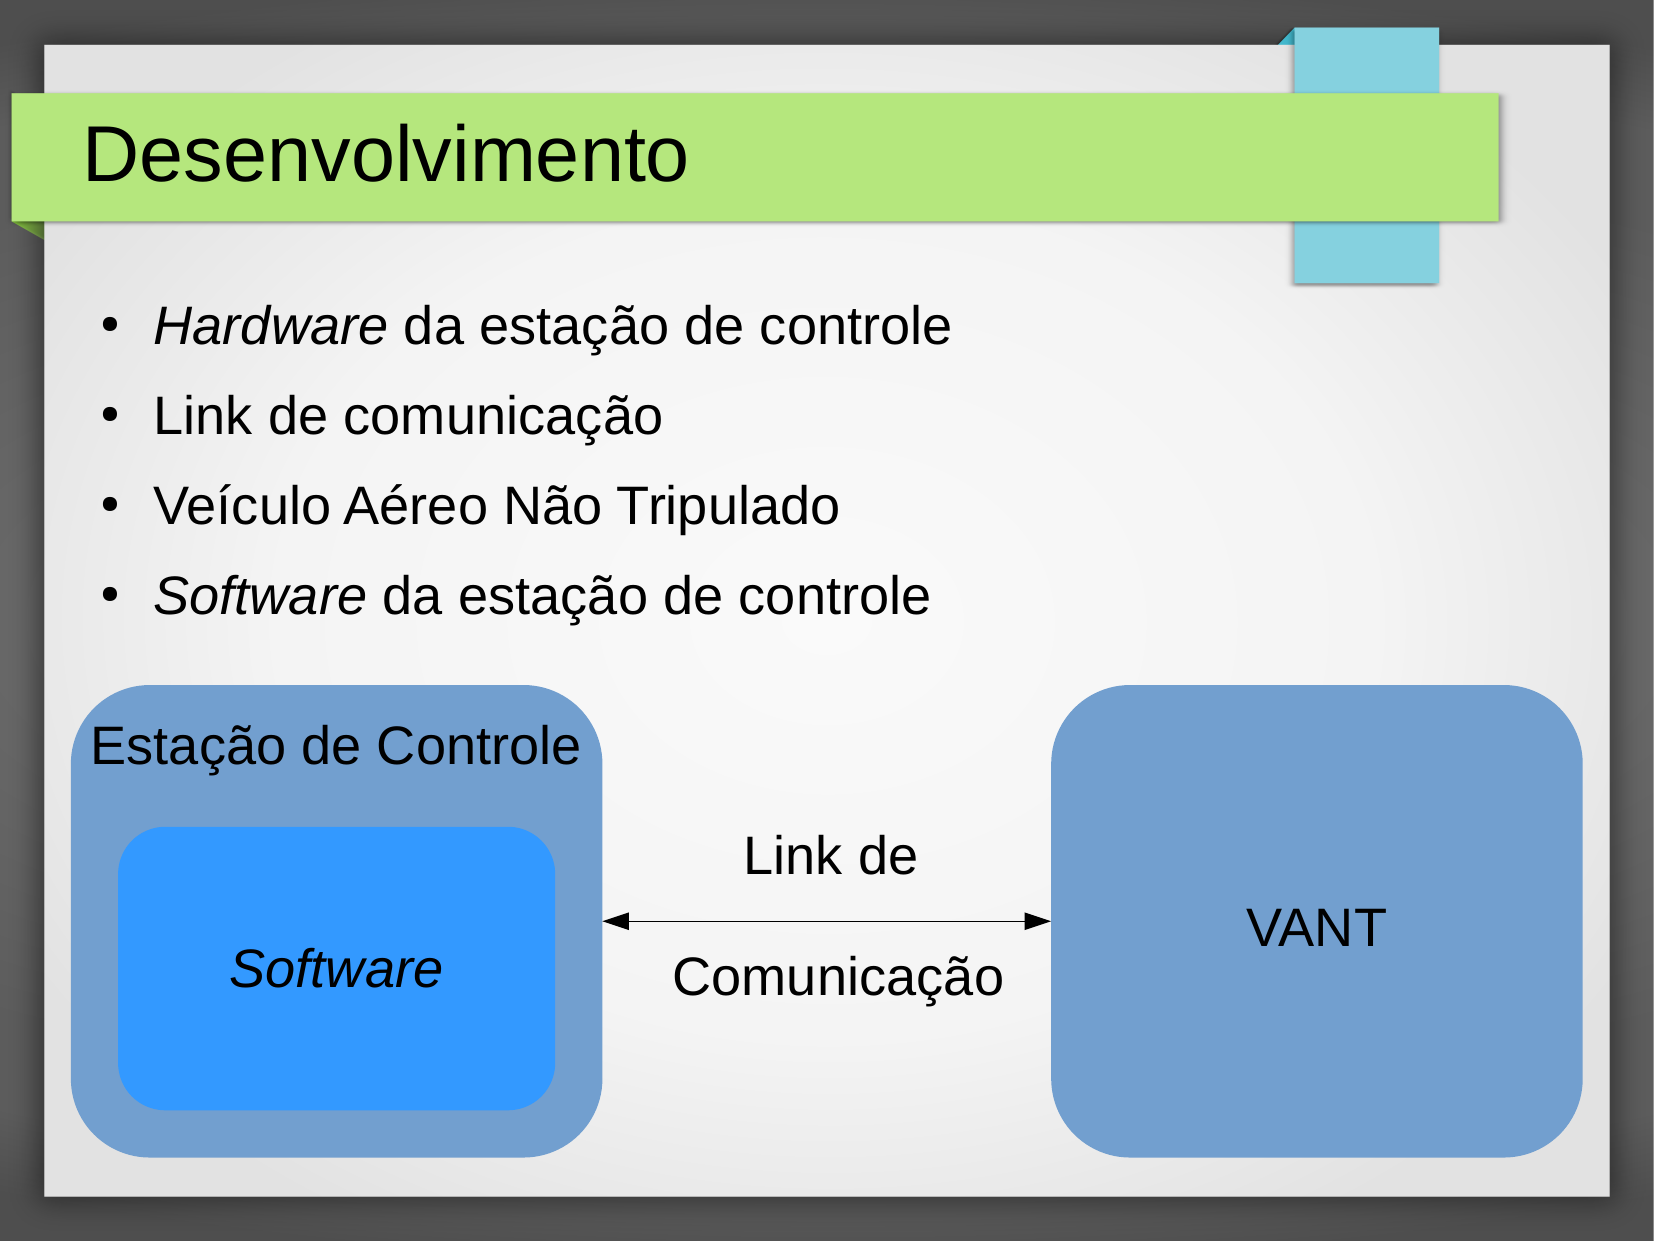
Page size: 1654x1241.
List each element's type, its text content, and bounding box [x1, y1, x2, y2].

list Hardware da estação de controle Link de comunicação Veículo Aéreo Não Tripulado Software da estação de controle [82, 295, 1571, 818]
title Desenvolvimento [82, 94, 1264, 213]
picture [0, 0, 1654, 1241]
text_box Link de Comunicação [602, 922, 1051, 1015]
text_box Estação de Controle [70, 685, 603, 1158]
text_box Link de Comunicação [602, 818, 1051, 921]
text_box Software [118, 826, 556, 1111]
text_box VANT [1051, 685, 1583, 1158]
